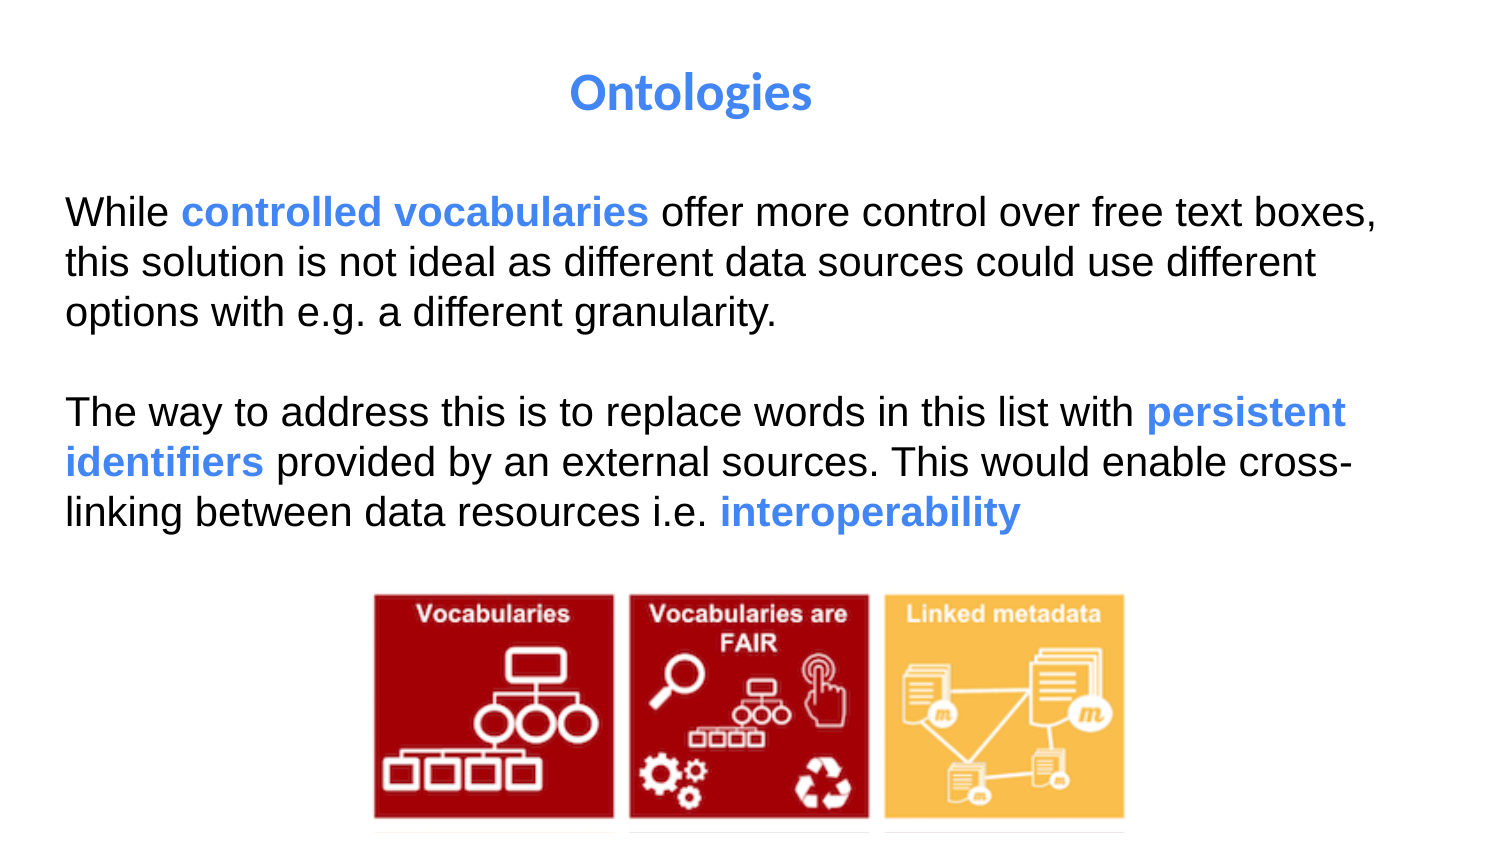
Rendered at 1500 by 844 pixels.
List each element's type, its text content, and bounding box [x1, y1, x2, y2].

picture [366, 586, 1134, 833]
text_box Ontologies [554, 41, 945, 137]
text_box While controlled vocabularies offer more control over free text boxes, this solution is not ideal as different data sources could use different options with e.g. a different granularity. The way to address this is to replace words in this list with persistent identifiers provided by an external sources. This would enable cross-linking between data resources i.e. interoperability [50, 169, 1449, 823]
